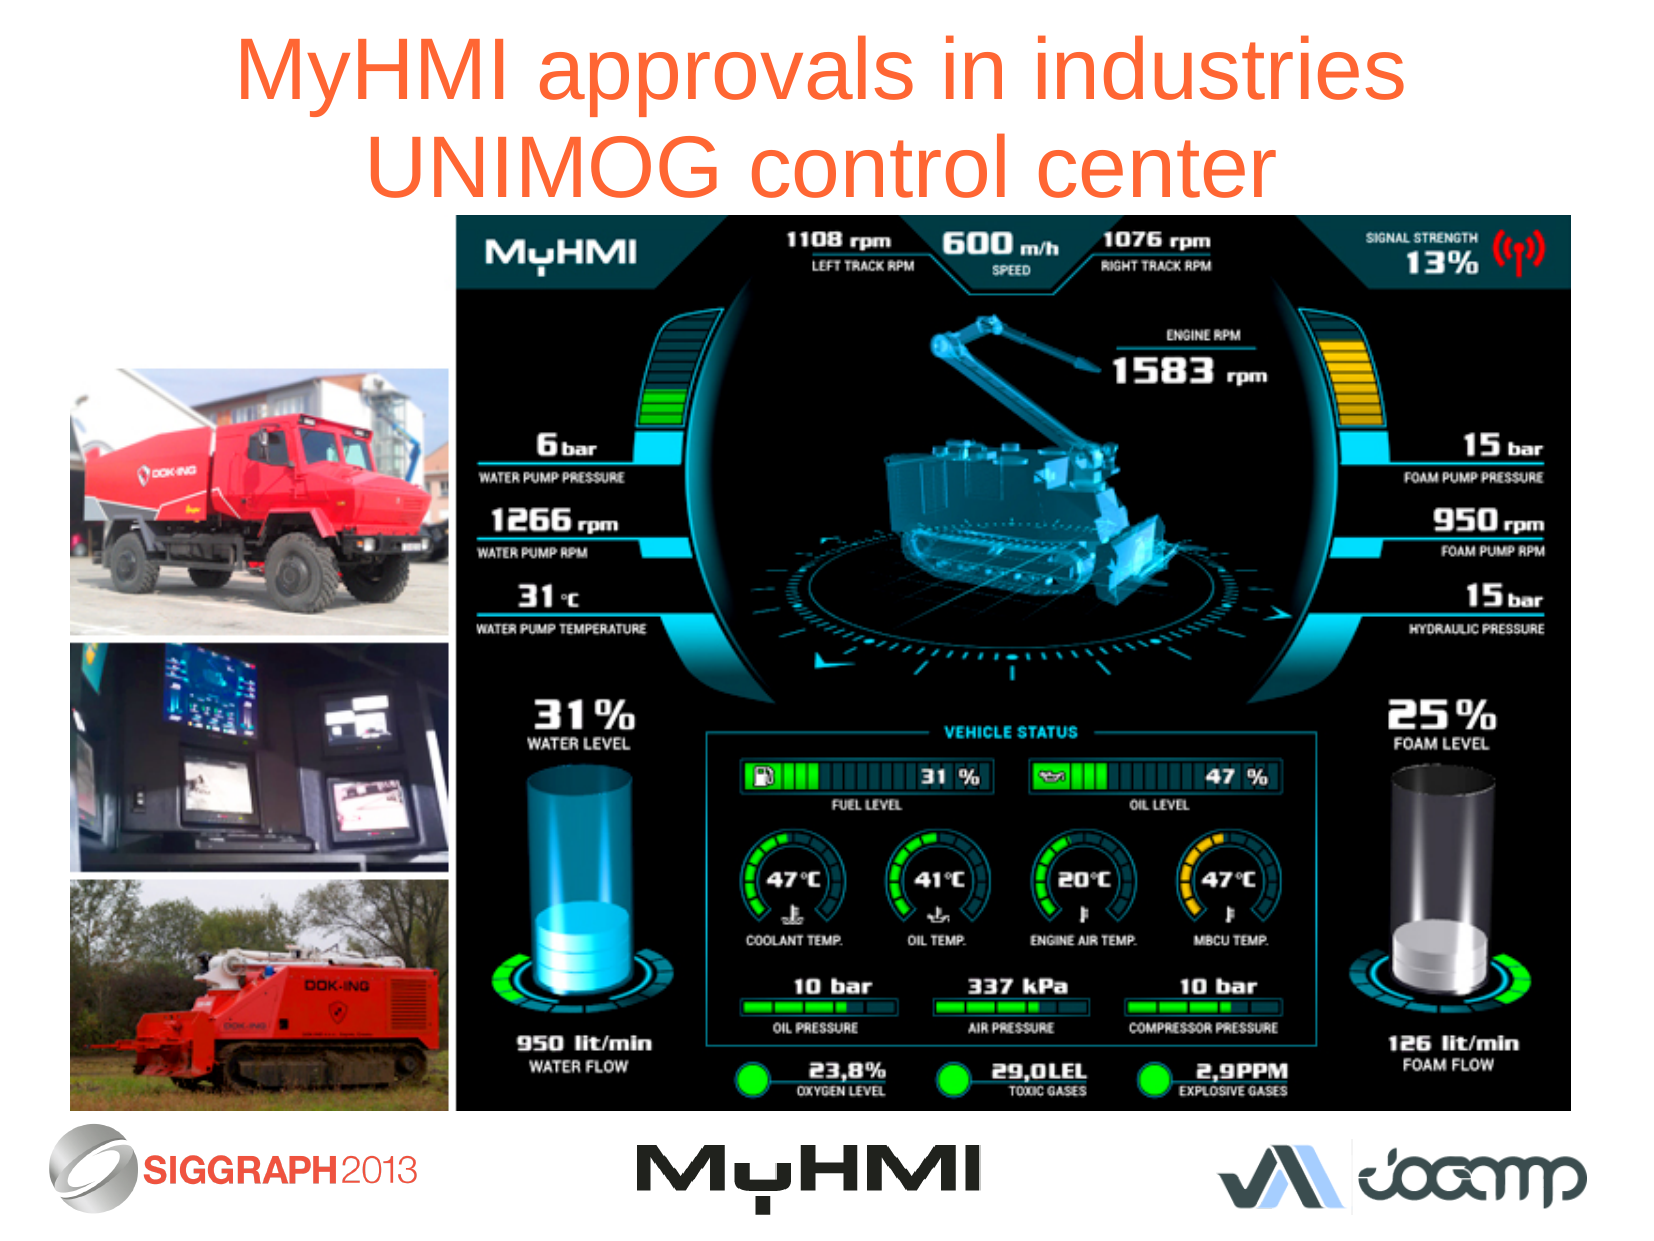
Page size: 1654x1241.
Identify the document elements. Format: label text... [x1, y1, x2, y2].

title MyHMI approvals in industries UNIMOG control center [68, 20, 1576, 217]
picture [45, 1122, 421, 1215]
picture [637, 1145, 981, 1215]
picture [1215, 1139, 1587, 1215]
picture [70, 215, 1571, 1111]
